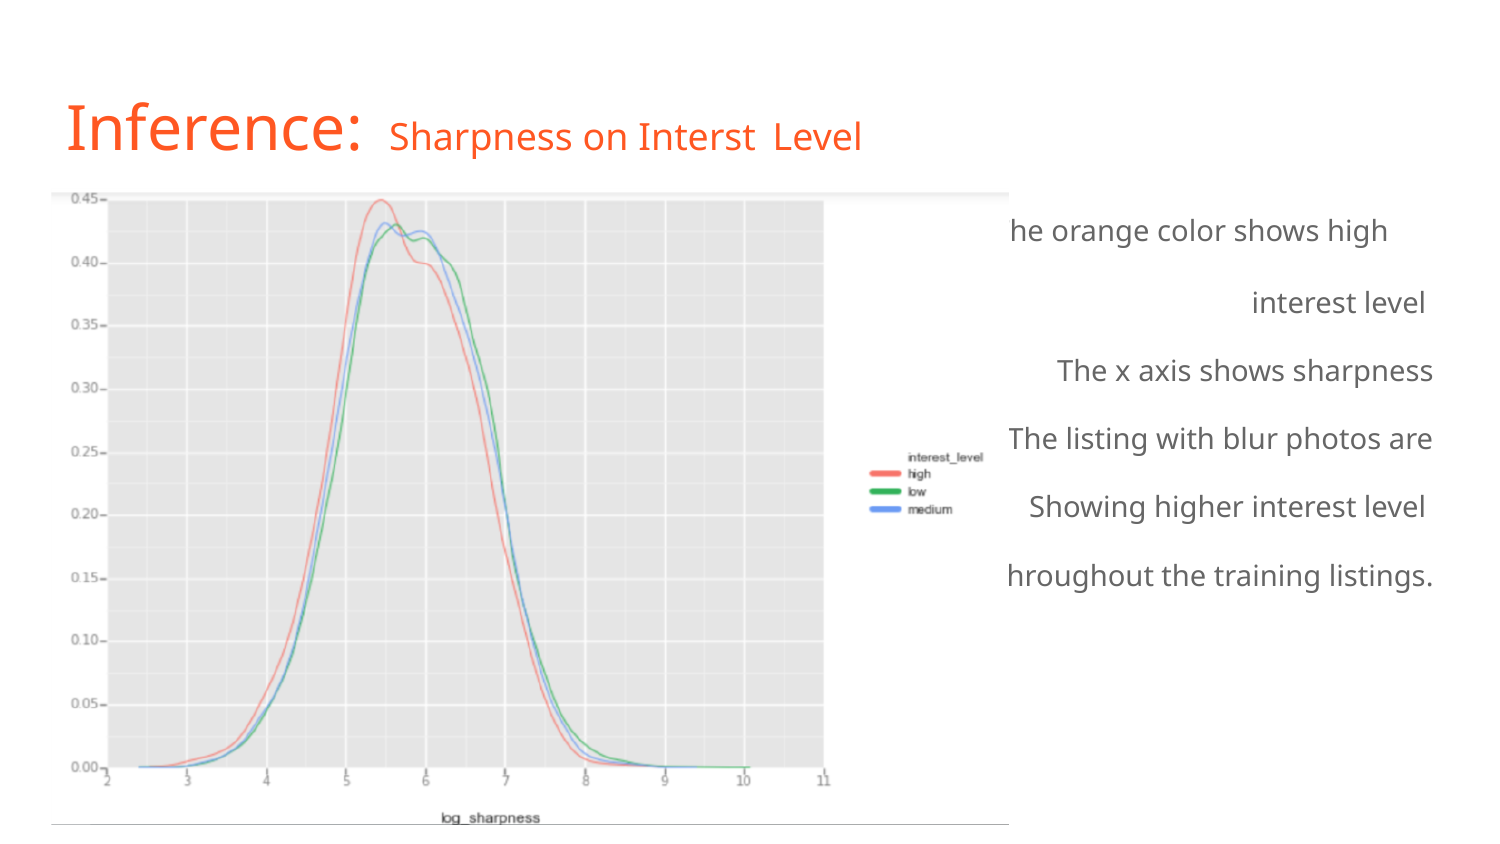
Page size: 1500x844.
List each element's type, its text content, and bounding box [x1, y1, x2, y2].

list The orange color shows high interest level The x axis shows sharpness The listing with blur photos are Showing higher interest level Throughout the training listings. [1009, 189, 1449, 750]
picture [51, 188, 1009, 825]
title Inference: Sharpness on Interst Level [51, 72, 1449, 167]
